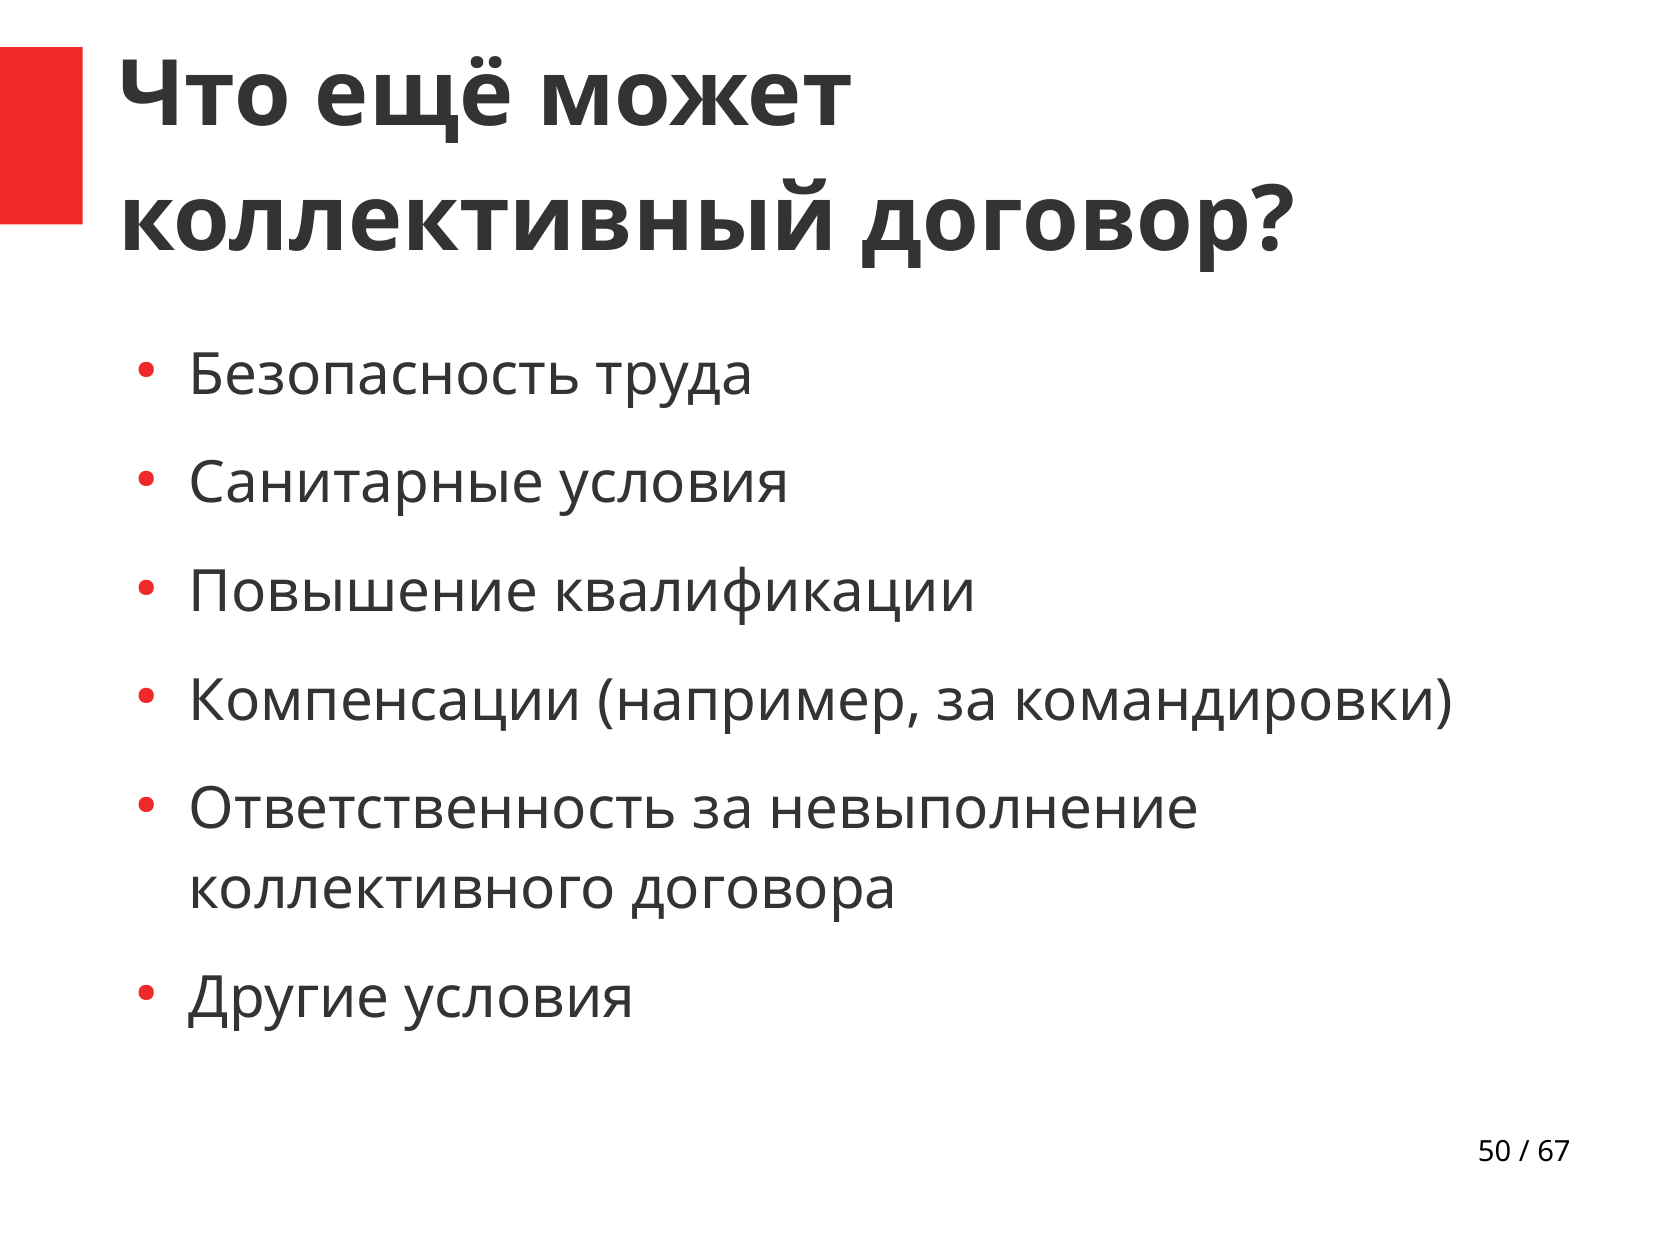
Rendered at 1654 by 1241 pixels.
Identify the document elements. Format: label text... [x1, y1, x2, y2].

list Безопасность труда Cанитарные условия Повышение квалификации Компенсации (например, за командировки) Ответственность за невыполнение коллективного договора Другие условия [118, 331, 1536, 1052]
title Что ещё может коллективный договор? [118, 45, 1571, 260]
